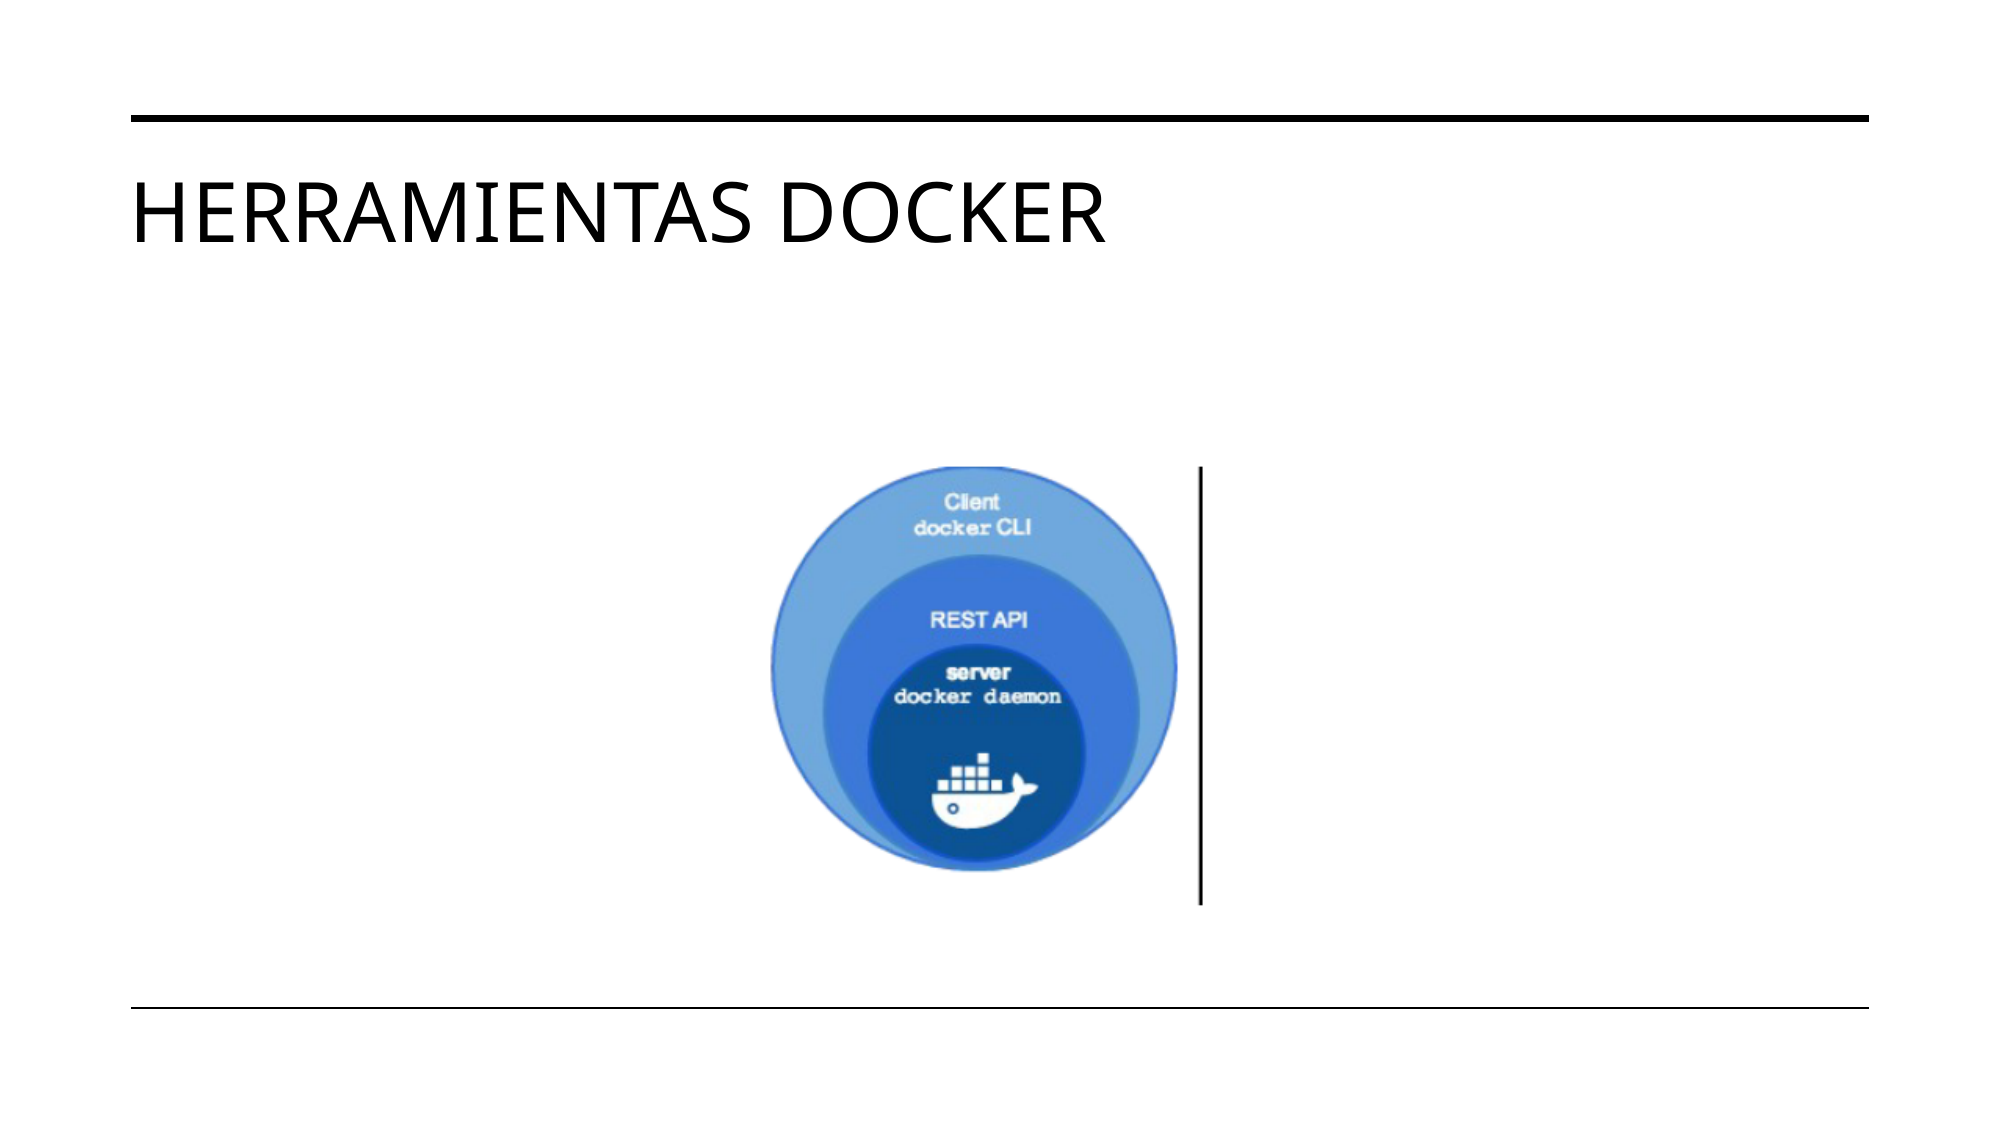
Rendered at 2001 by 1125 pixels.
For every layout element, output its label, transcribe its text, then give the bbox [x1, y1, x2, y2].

title Herramientas Docker [114, 151, 1869, 377]
picture [741, 420, 1242, 929]
